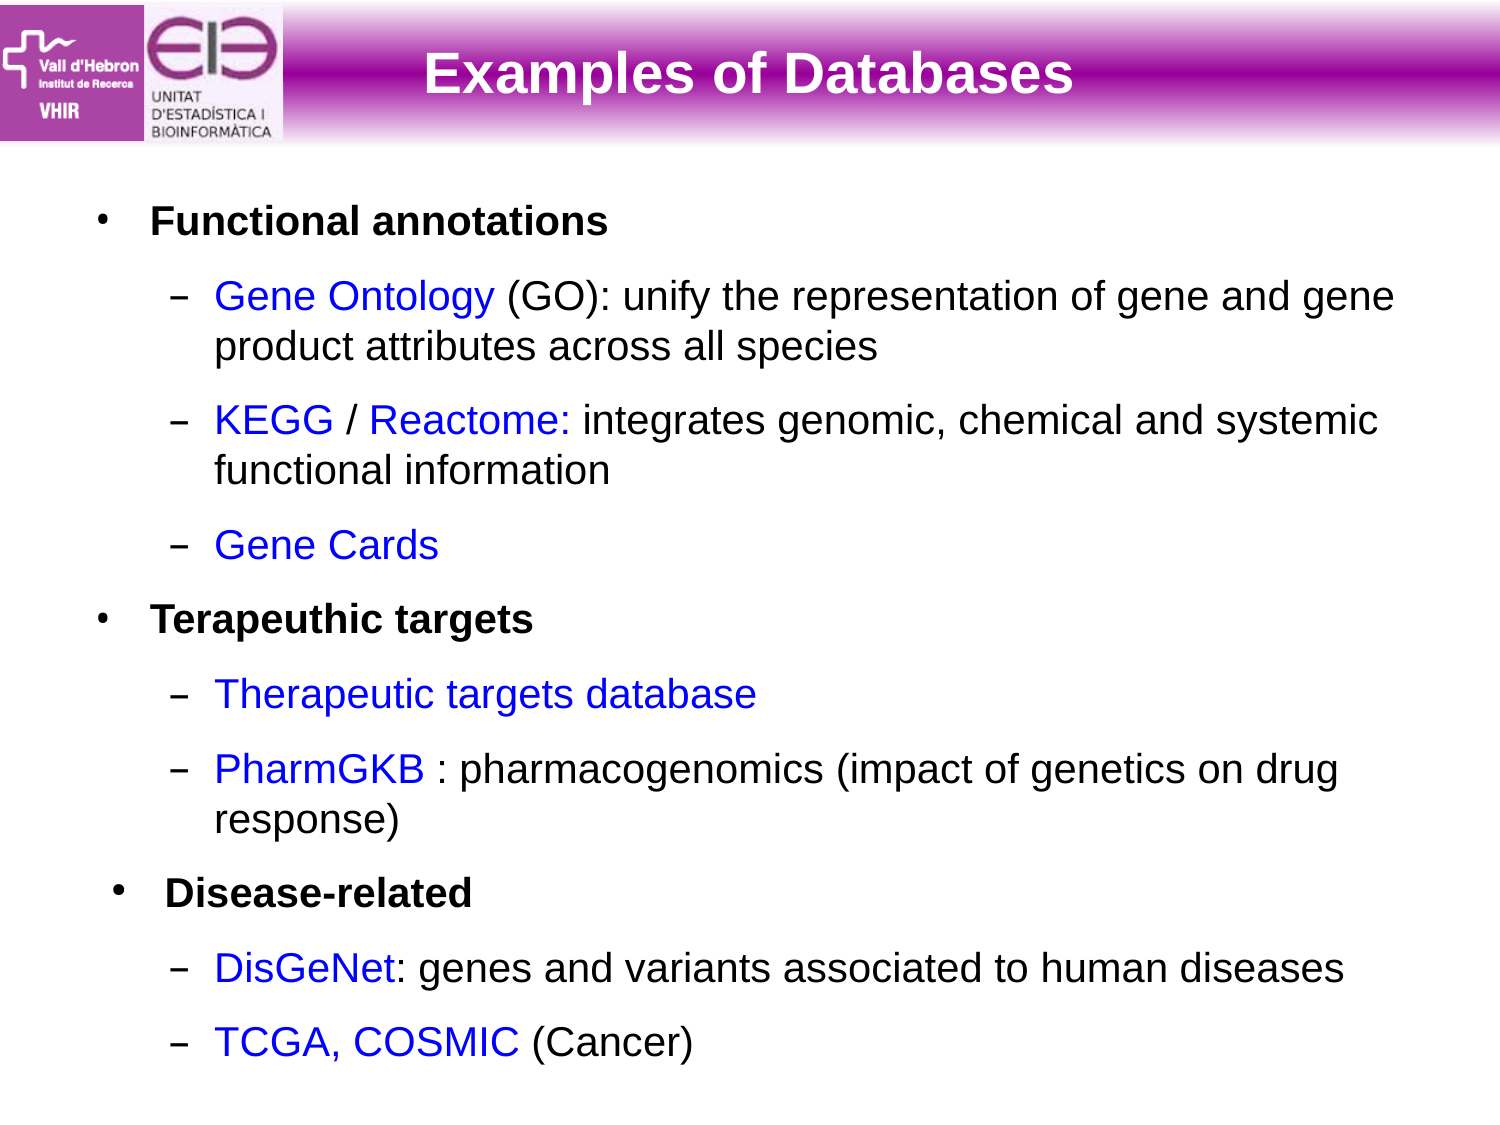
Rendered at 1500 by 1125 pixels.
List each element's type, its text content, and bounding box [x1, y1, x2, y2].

list Functional annotations Gene Ontology (GO): unify the representation of gene and gene product attributes across all species KEGG / Reactome: integrates genomic, chemical and systemic functional information Gene Cards Terapeuthic targets Therapeutic targets database PharmGKB : pharmacogenomics (impact of genetics on drug response) Disease-related DisGeNet: genes and variants associated to human diseases TCGA, COSMIC (Cancer) [78, 186, 1441, 1111]
text_box Examples of Databases [0, 0, 1500, 148]
picture [0, 5, 284, 141]
